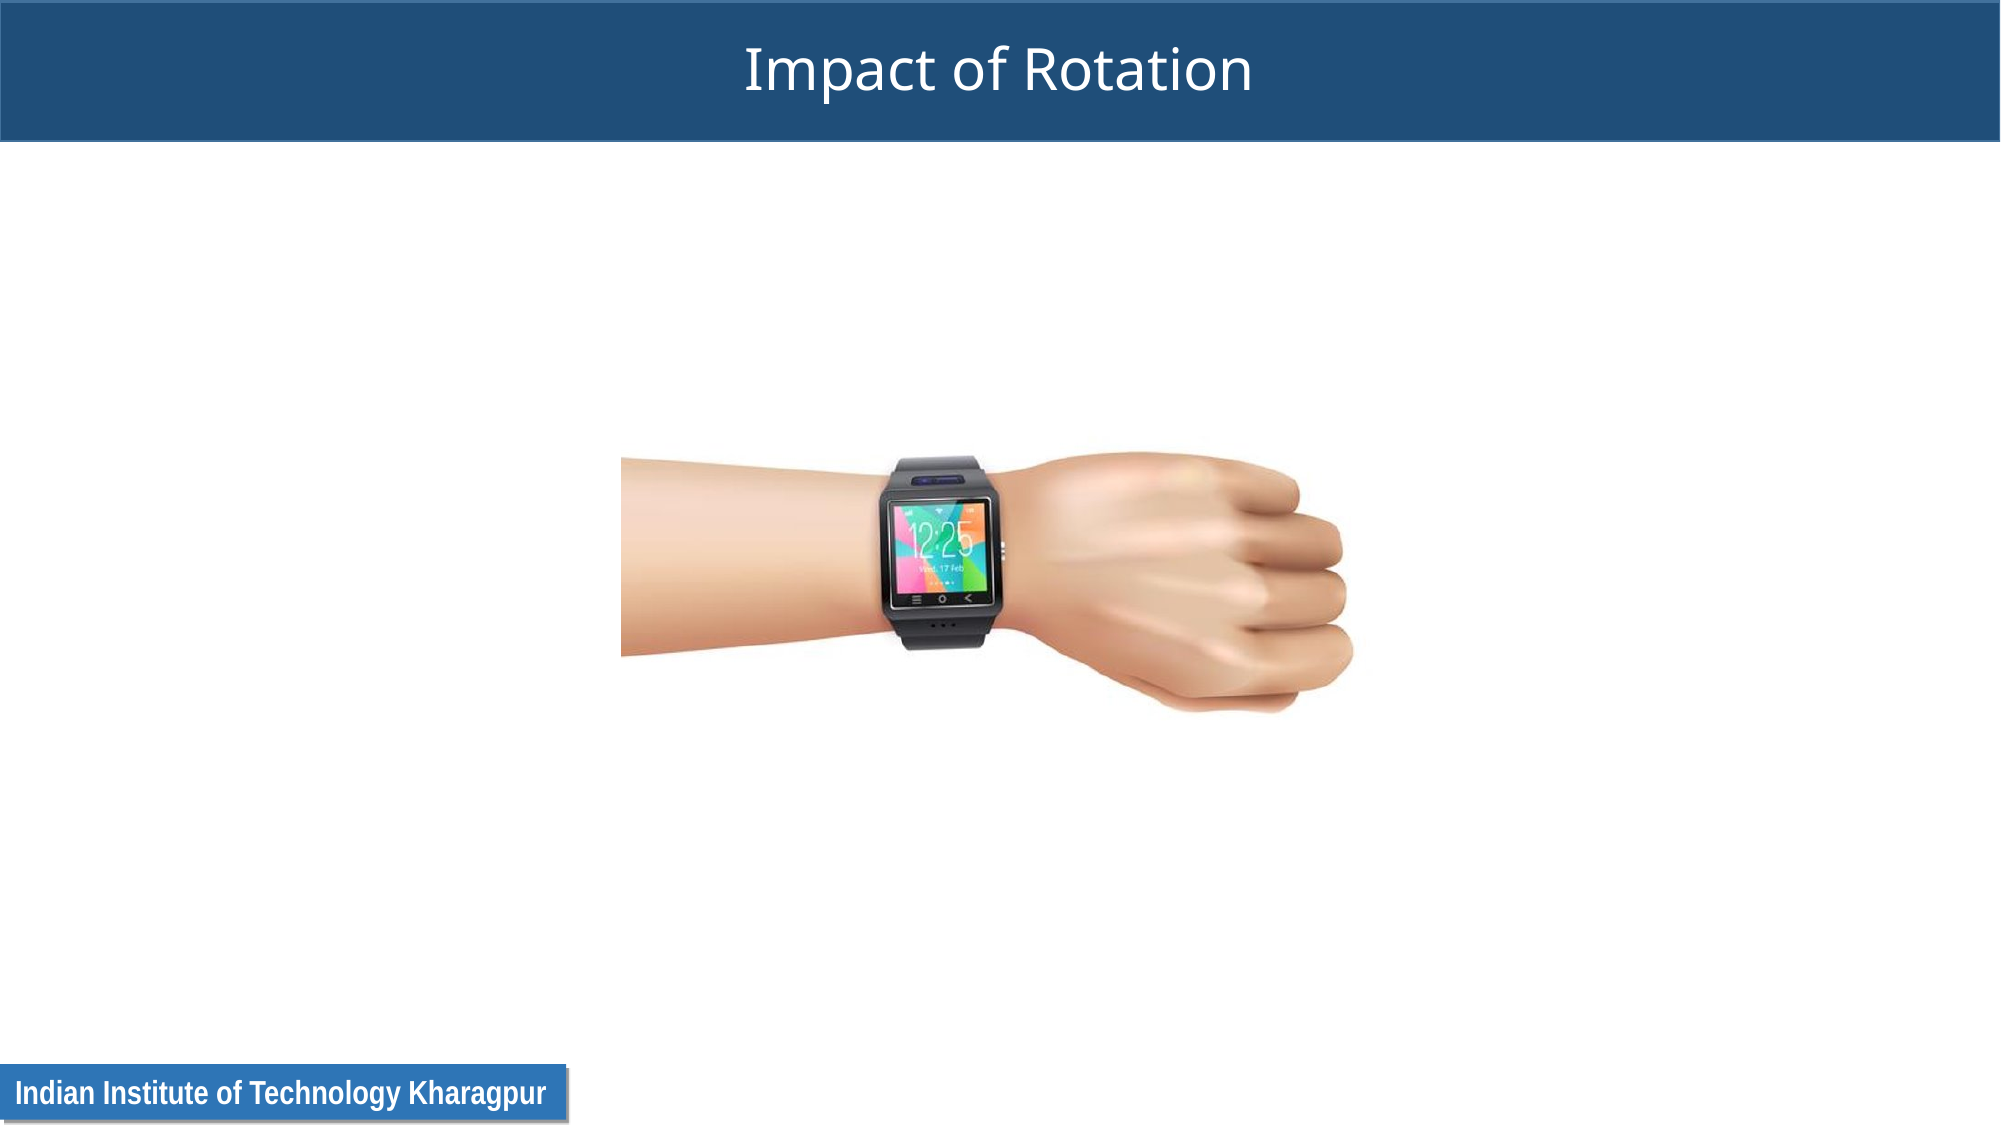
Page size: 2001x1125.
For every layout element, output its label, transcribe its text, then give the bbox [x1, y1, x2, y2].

title Impact of Rotation [0, 1, 2000, 141]
picture [621, 253, 1379, 872]
